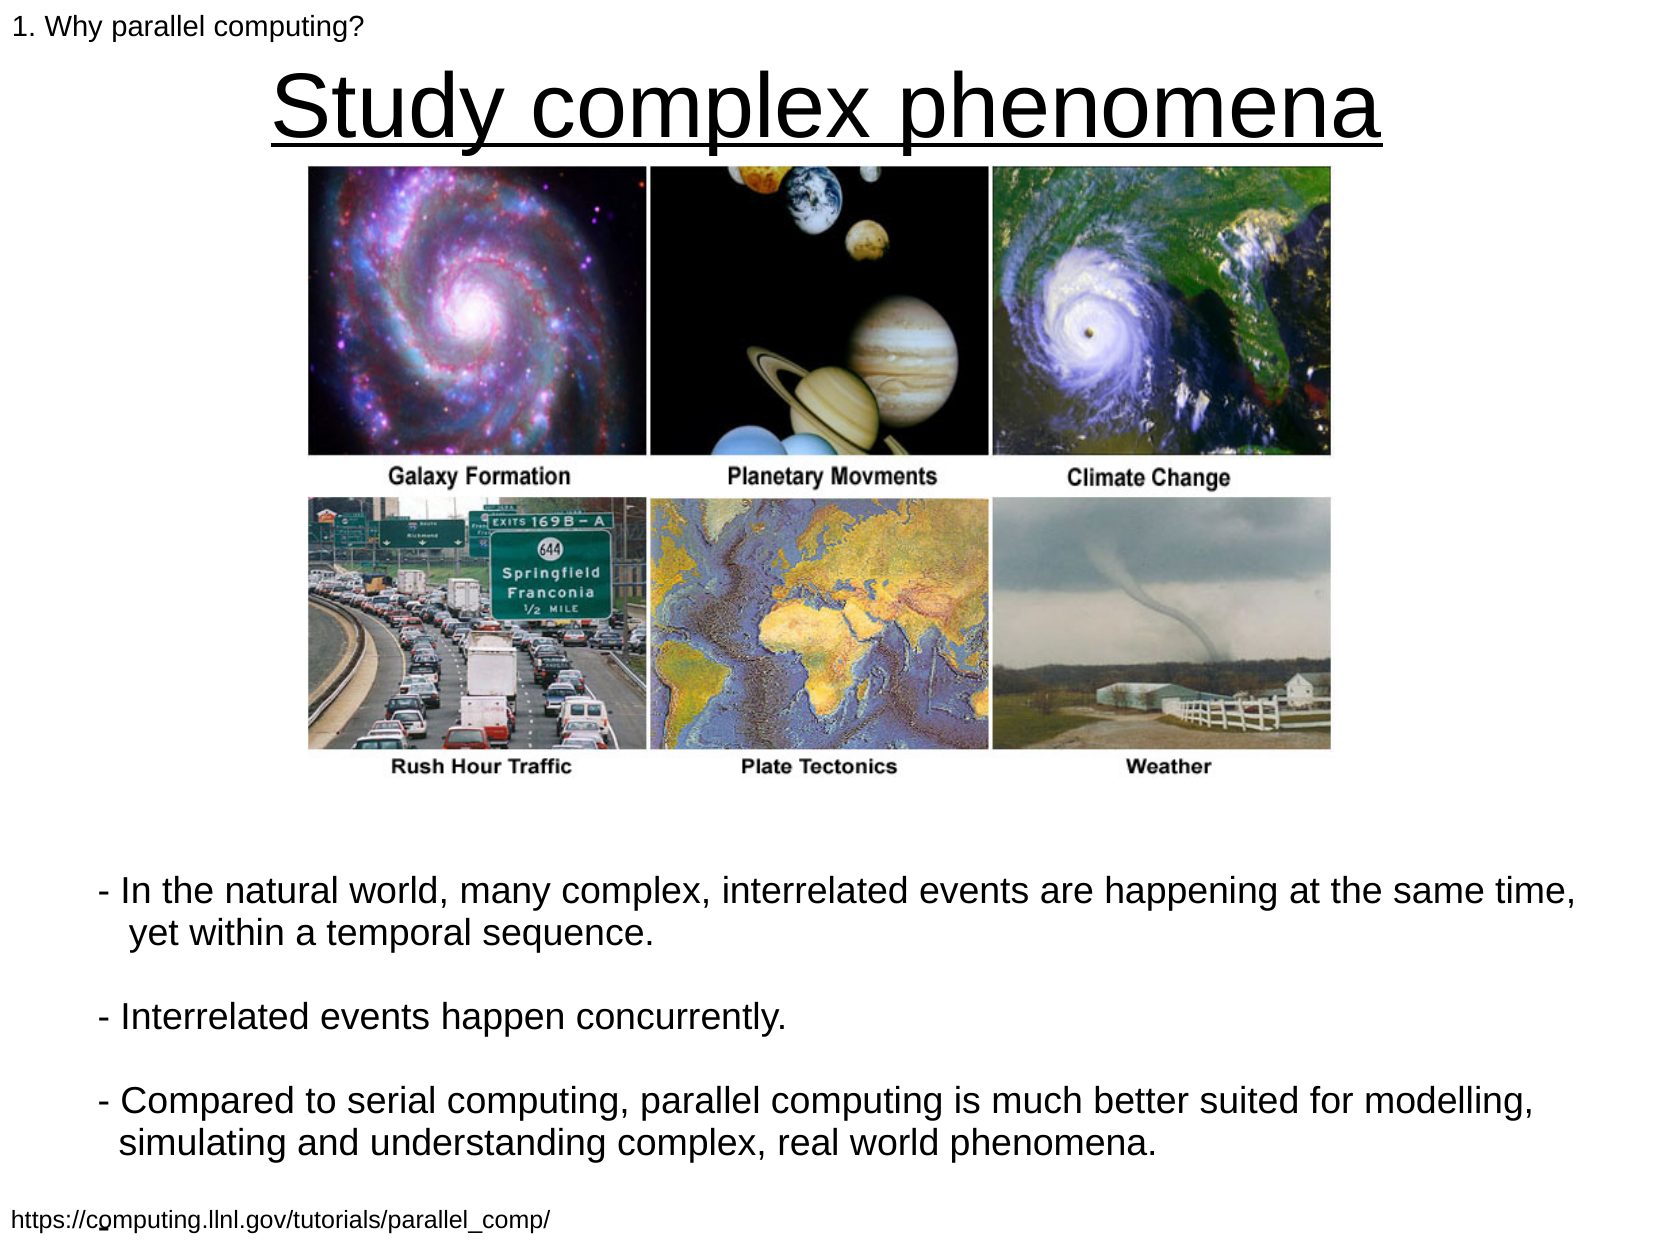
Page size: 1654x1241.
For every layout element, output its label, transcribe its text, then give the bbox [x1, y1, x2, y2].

text_box - In the natural world, many complex, interrelated events are happening at the same time, yet within a temporal sequence. - Interrelated events happen concurrently. - Compared to serial computing, parallel computing is much better suited for modelling, simulating and understanding complex, real world phenomena. - [82, 862, 1603, 1241]
text_box https://computing.llnl.gov/tutorials/parallel_comp/ [0, 1198, 833, 1241]
picture [307, 165, 1335, 786]
text_box 1. Why parallel computing? [11, 8, 815, 44]
title Study complex phenomena [82, 2, 1571, 210]
